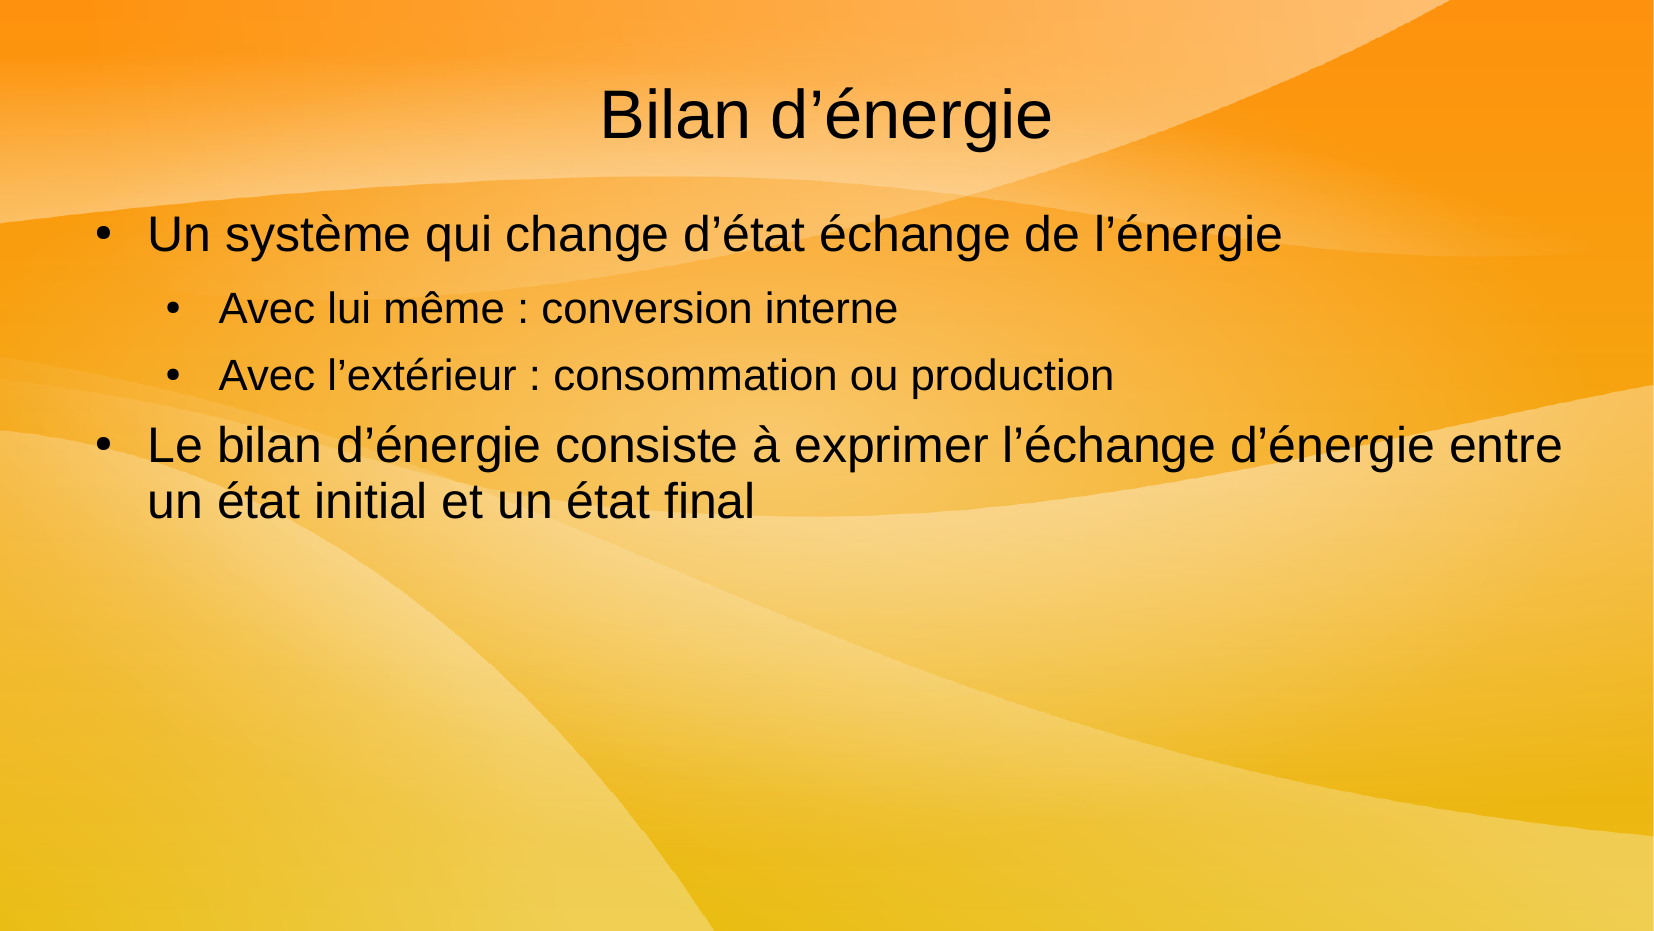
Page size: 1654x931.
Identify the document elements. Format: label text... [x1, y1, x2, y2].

list Un système qui change d’état échange de l’énergie Avec lui même : conversion interne Avec l’extérieur : consommation ou production Le bilan d’énergie consiste à exprimer l’échange d’énergie entre un état initial et un état final [76, 206, 1565, 916]
picture [0, 0, 1654, 931]
title Bilan d’énergie [82, 37, 1571, 193]
